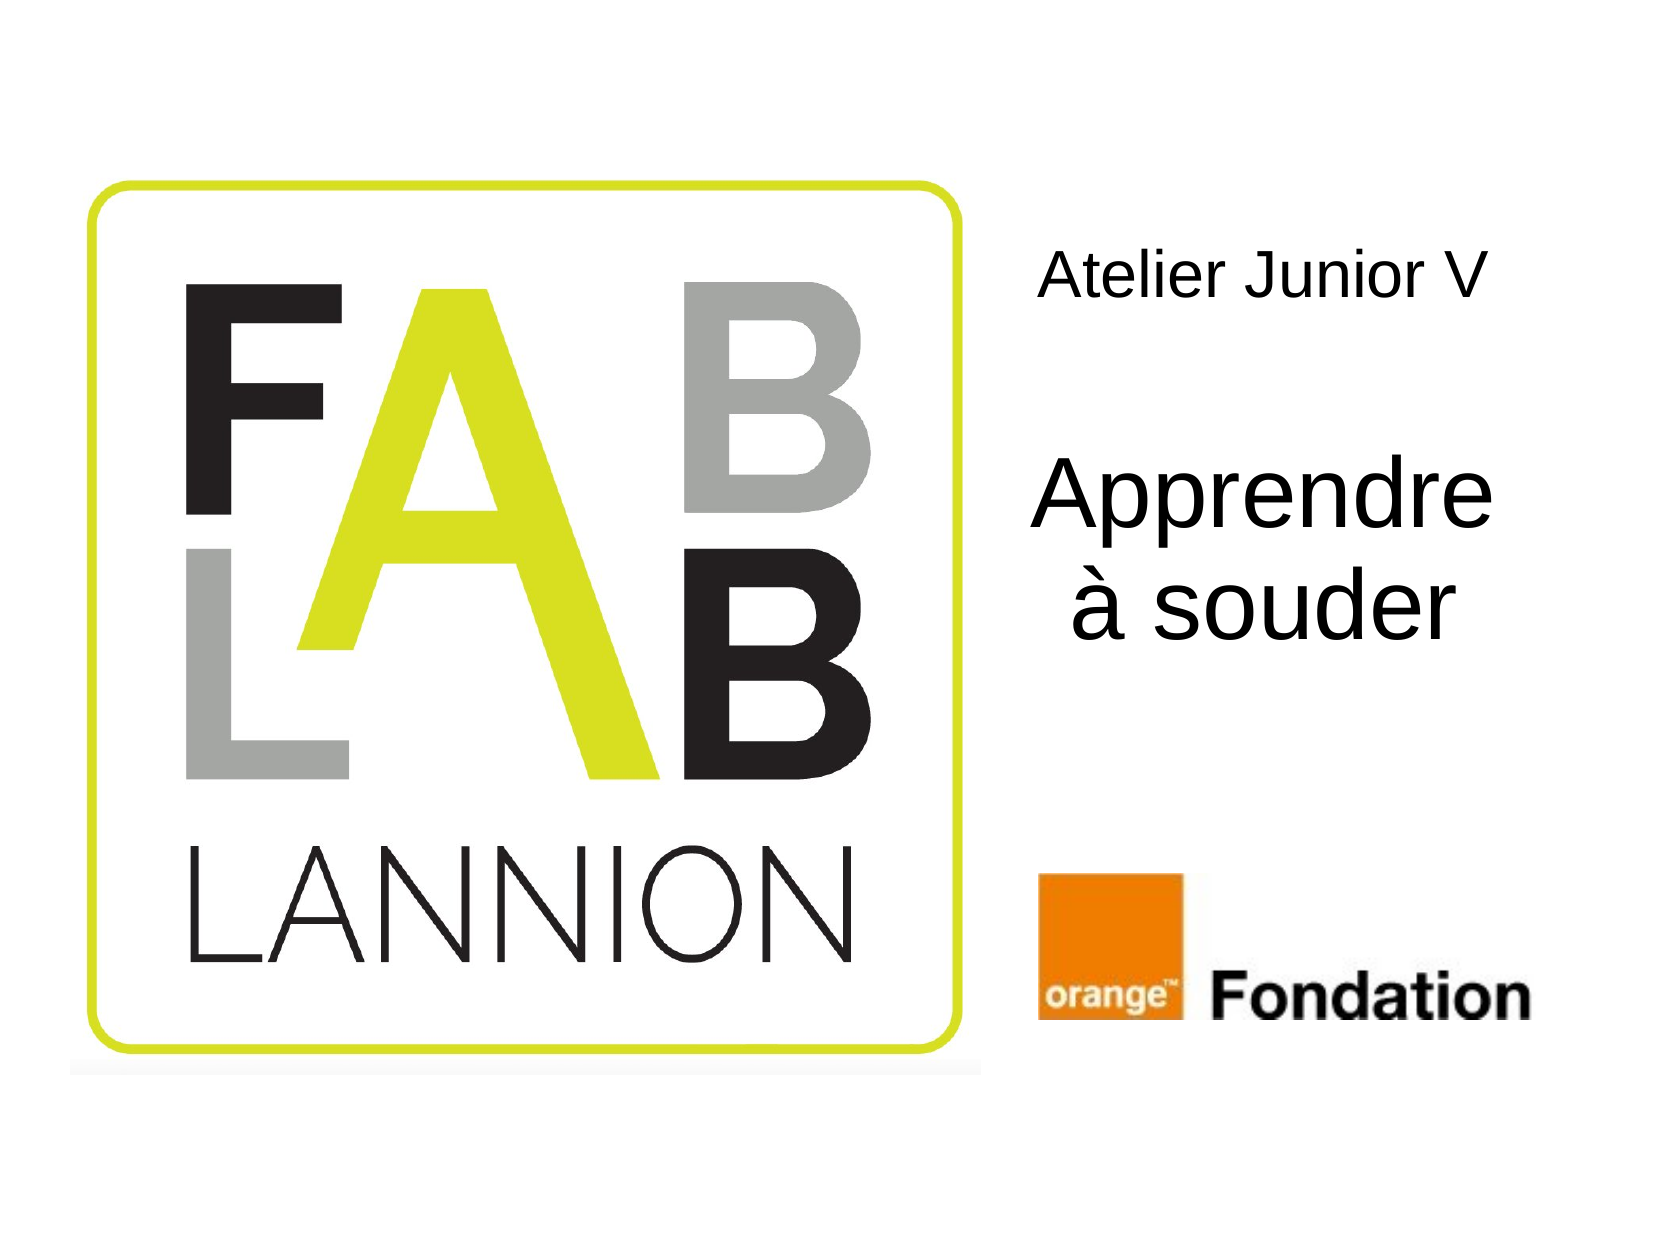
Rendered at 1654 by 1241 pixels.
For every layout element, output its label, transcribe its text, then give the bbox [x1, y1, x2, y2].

picture [1038, 873, 1536, 1020]
picture [70, 165, 981, 1075]
text_box Atelier Junior V Apprendre à souder [1015, 188, 1583, 709]
